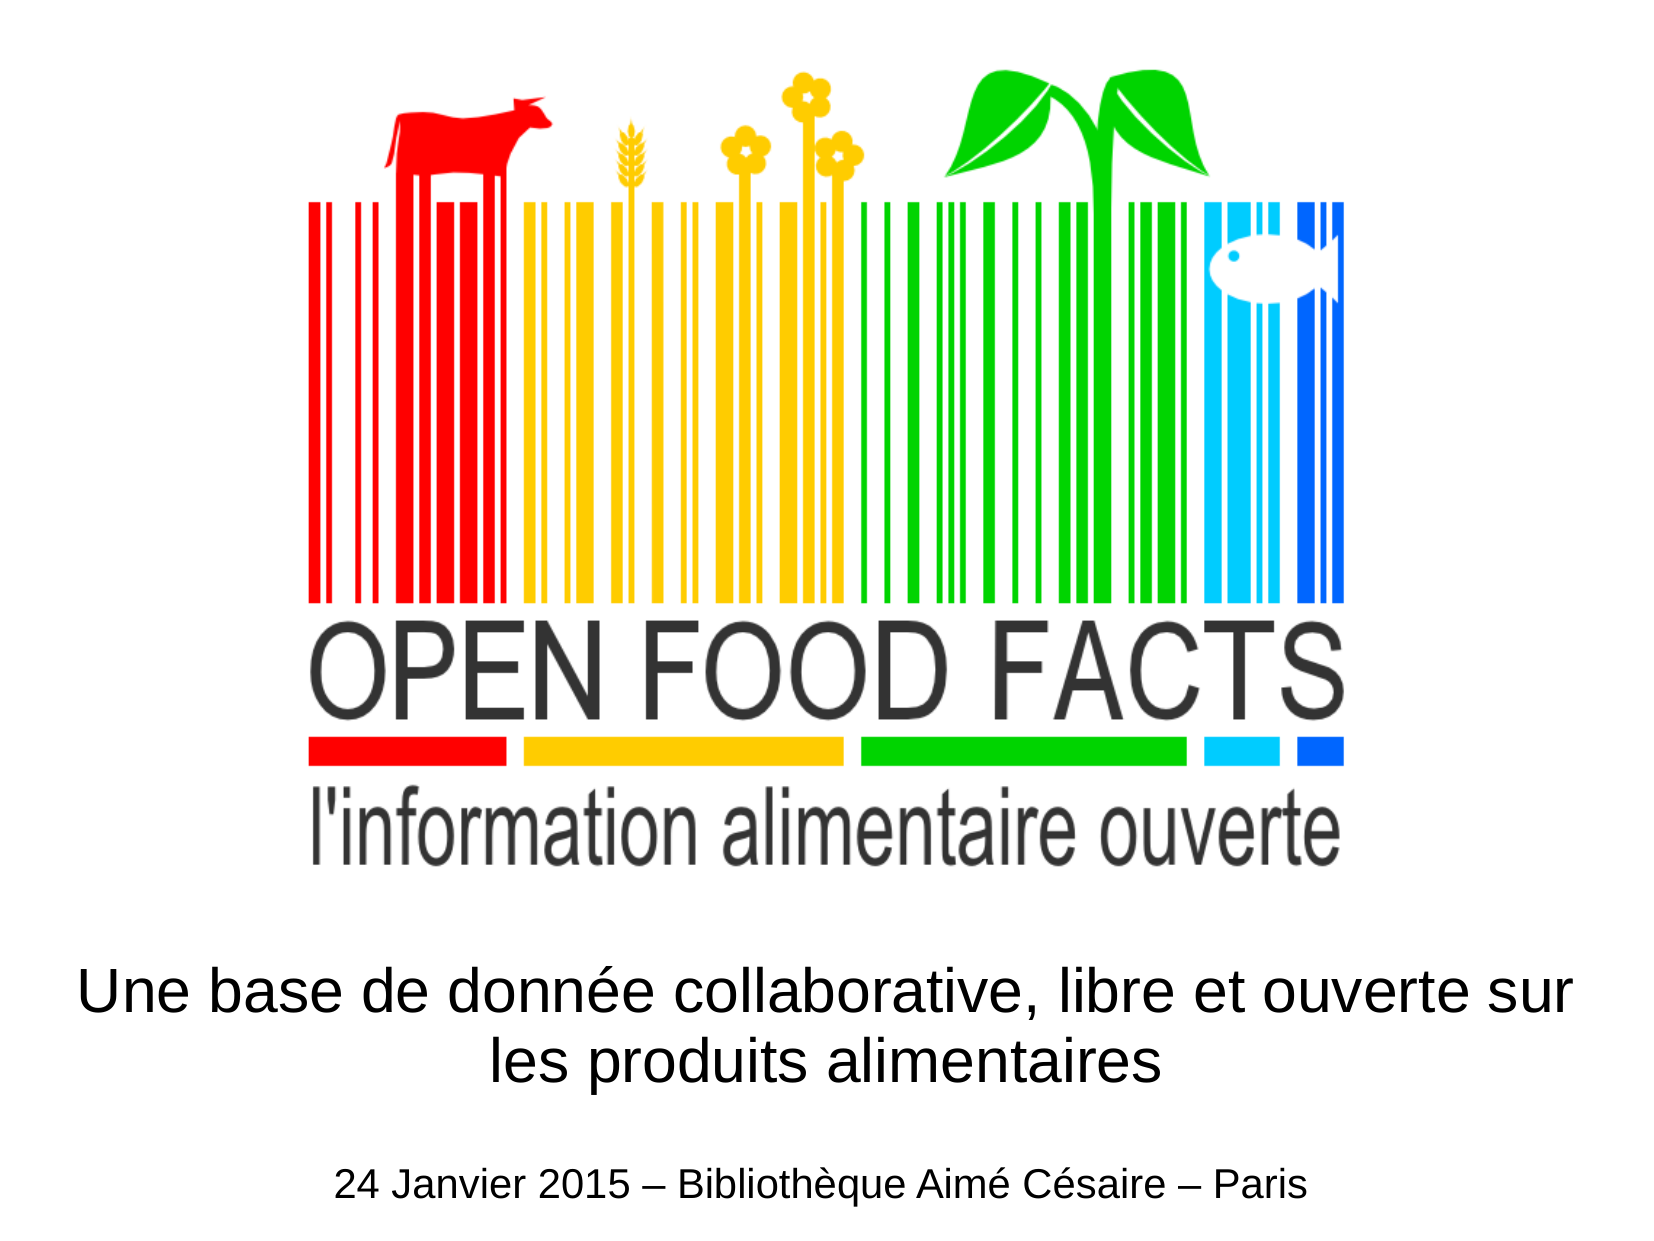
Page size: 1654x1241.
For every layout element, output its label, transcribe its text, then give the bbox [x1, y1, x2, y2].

title Une base de donnée collaborative, libre et ouverte sur les produits alimentaires 24 Janvier 2015 – Bibliothèque Aimé Césaire – Paris [54, 925, 1600, 1237]
picture [245, 0, 1408, 926]
